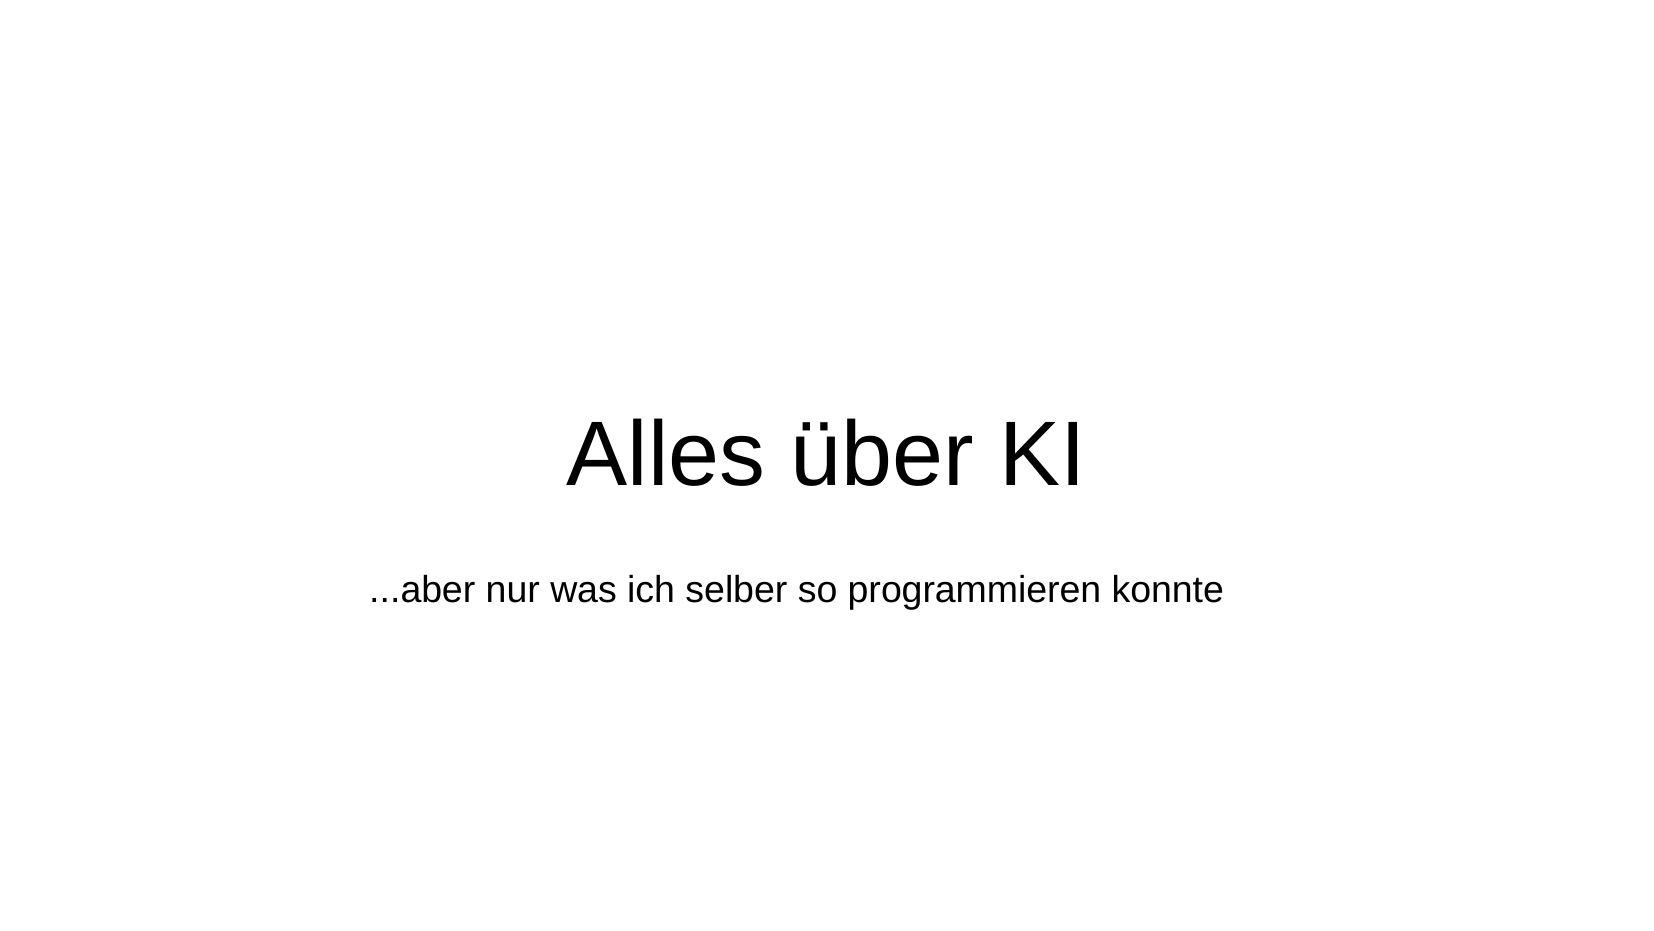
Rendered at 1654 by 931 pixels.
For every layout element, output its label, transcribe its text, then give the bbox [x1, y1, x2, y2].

title Alles über KI [82, 376, 1571, 532]
text_box ...aber nur was ich selber so programmieren konnte [354, 561, 1270, 660]
